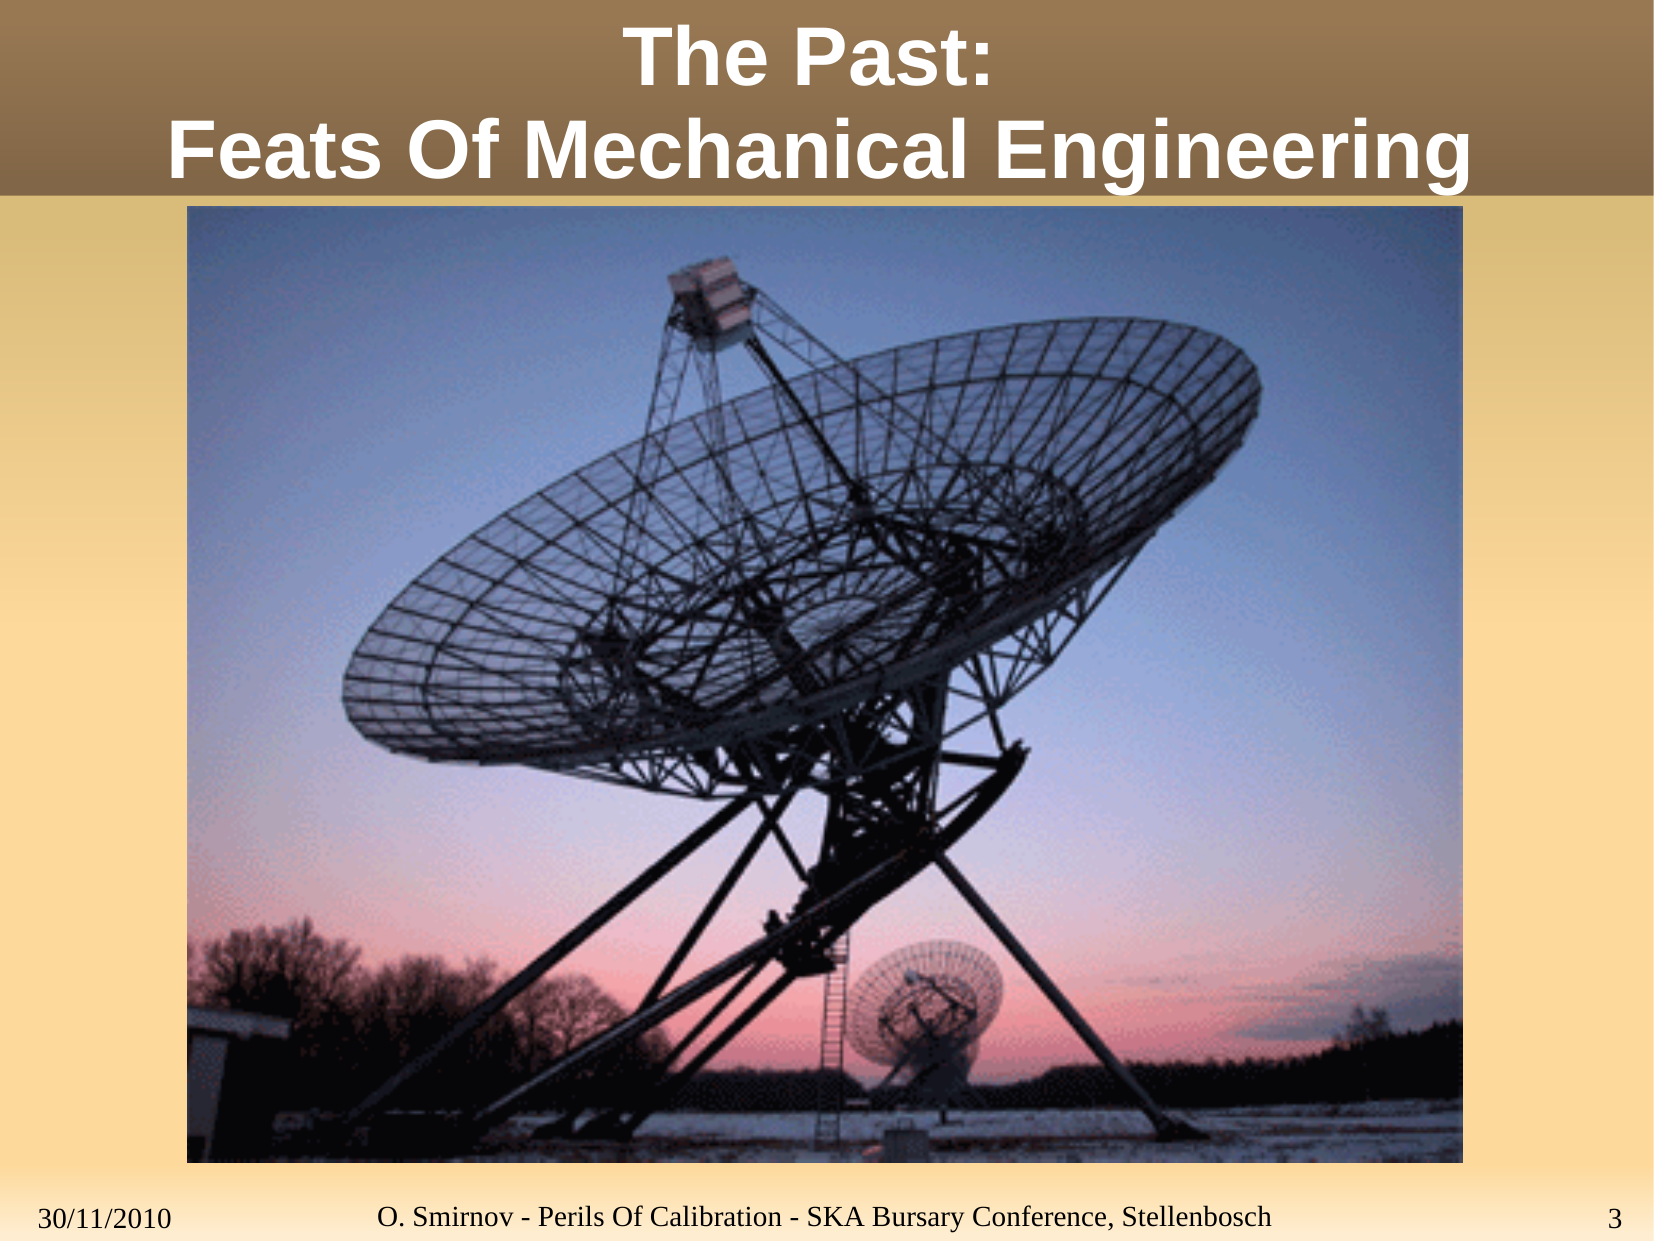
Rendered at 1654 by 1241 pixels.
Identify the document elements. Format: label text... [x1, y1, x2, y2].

picture [0, 0, 1654, 1241]
title The Past: Feats Of Mechanical Engineering [76, 0, 1565, 208]
